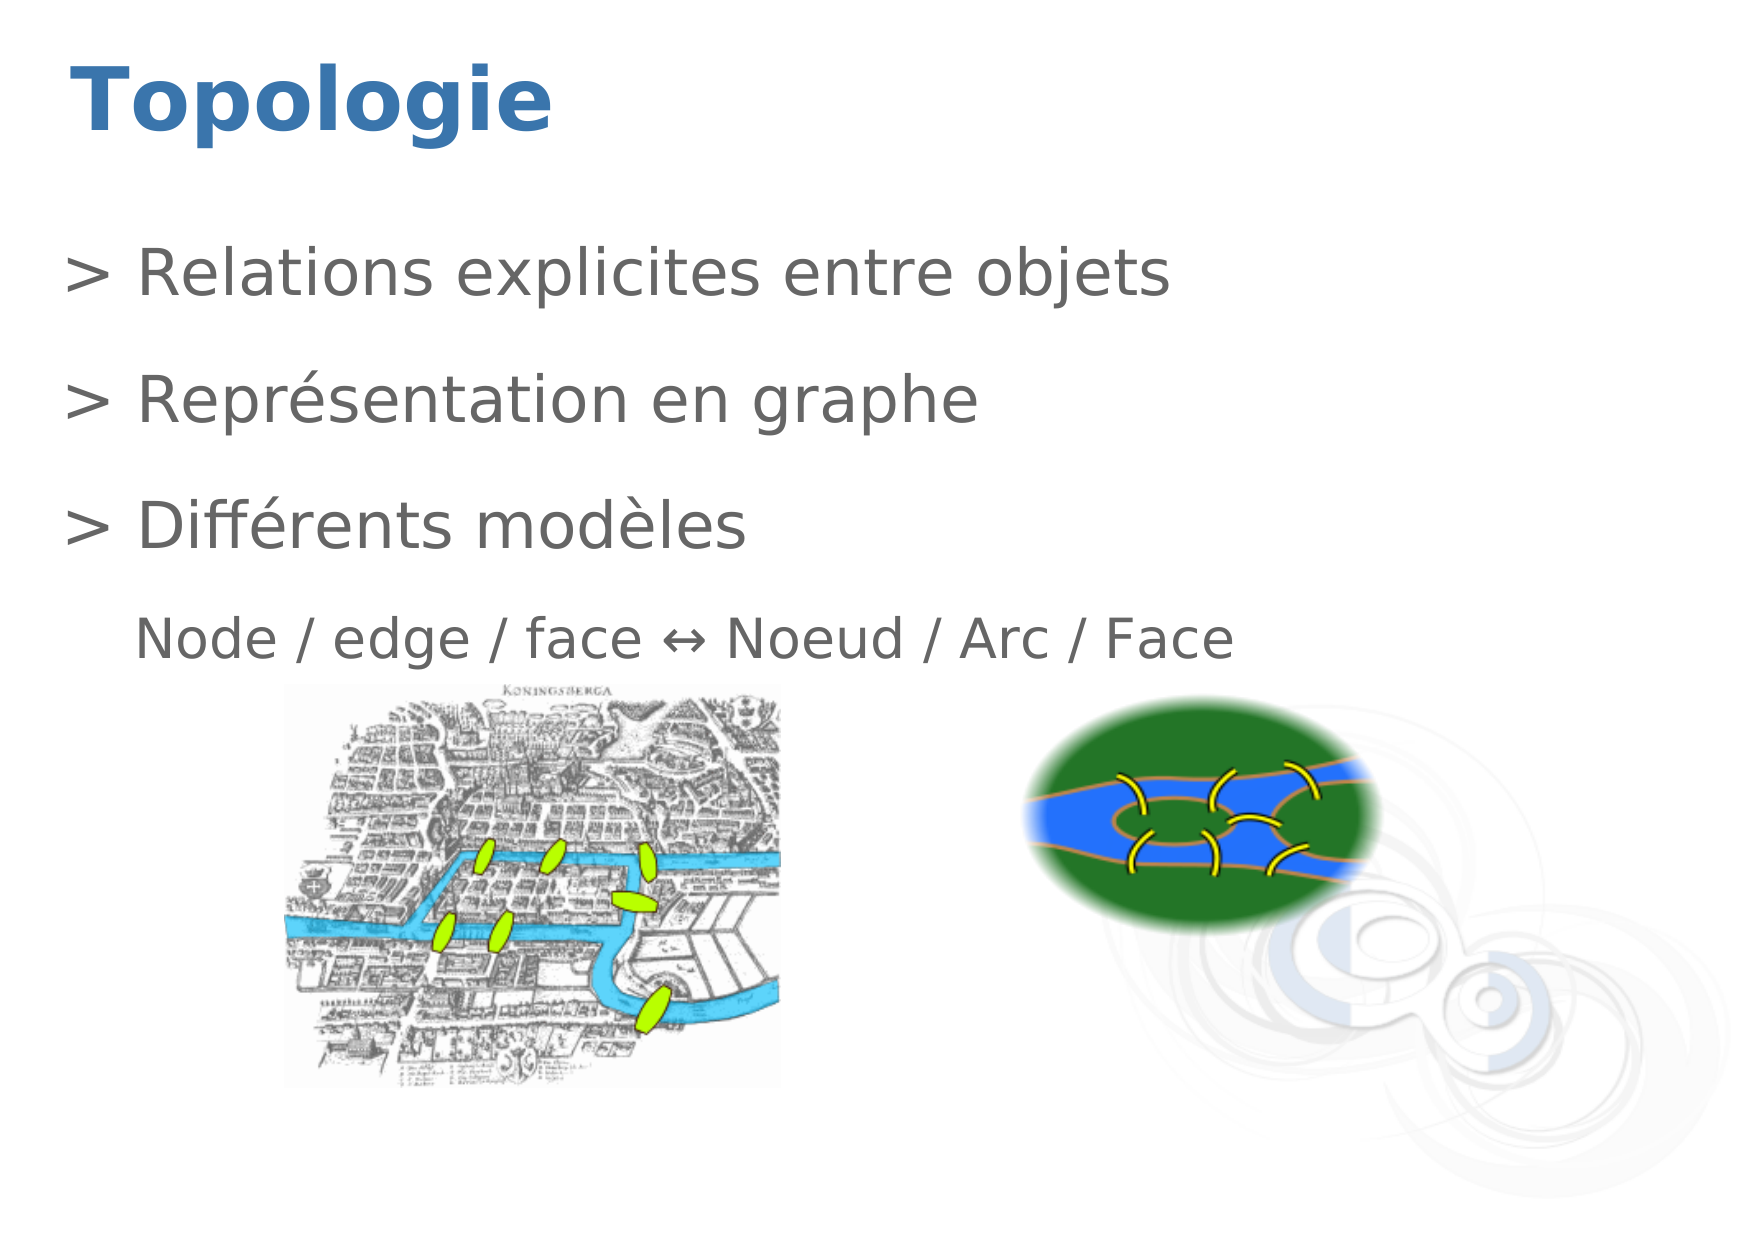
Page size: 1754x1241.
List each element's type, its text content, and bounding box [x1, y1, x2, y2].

list > Shapefile GUI (shp2pgsql) > GDAL/OGR > OSM (osm2pgsql, osmosis…) [1092, 679, 1754, 1241]
picture [284, 684, 781, 1088]
list > Relations explicites entre objets > Représentation en graphe > Différents modèles Node / edge / face ↔ Noeud / Arc / Face [31, 198, 1704, 637]
picture [1013, 685, 1393, 947]
title Topologie [70, 48, 1754, 152]
